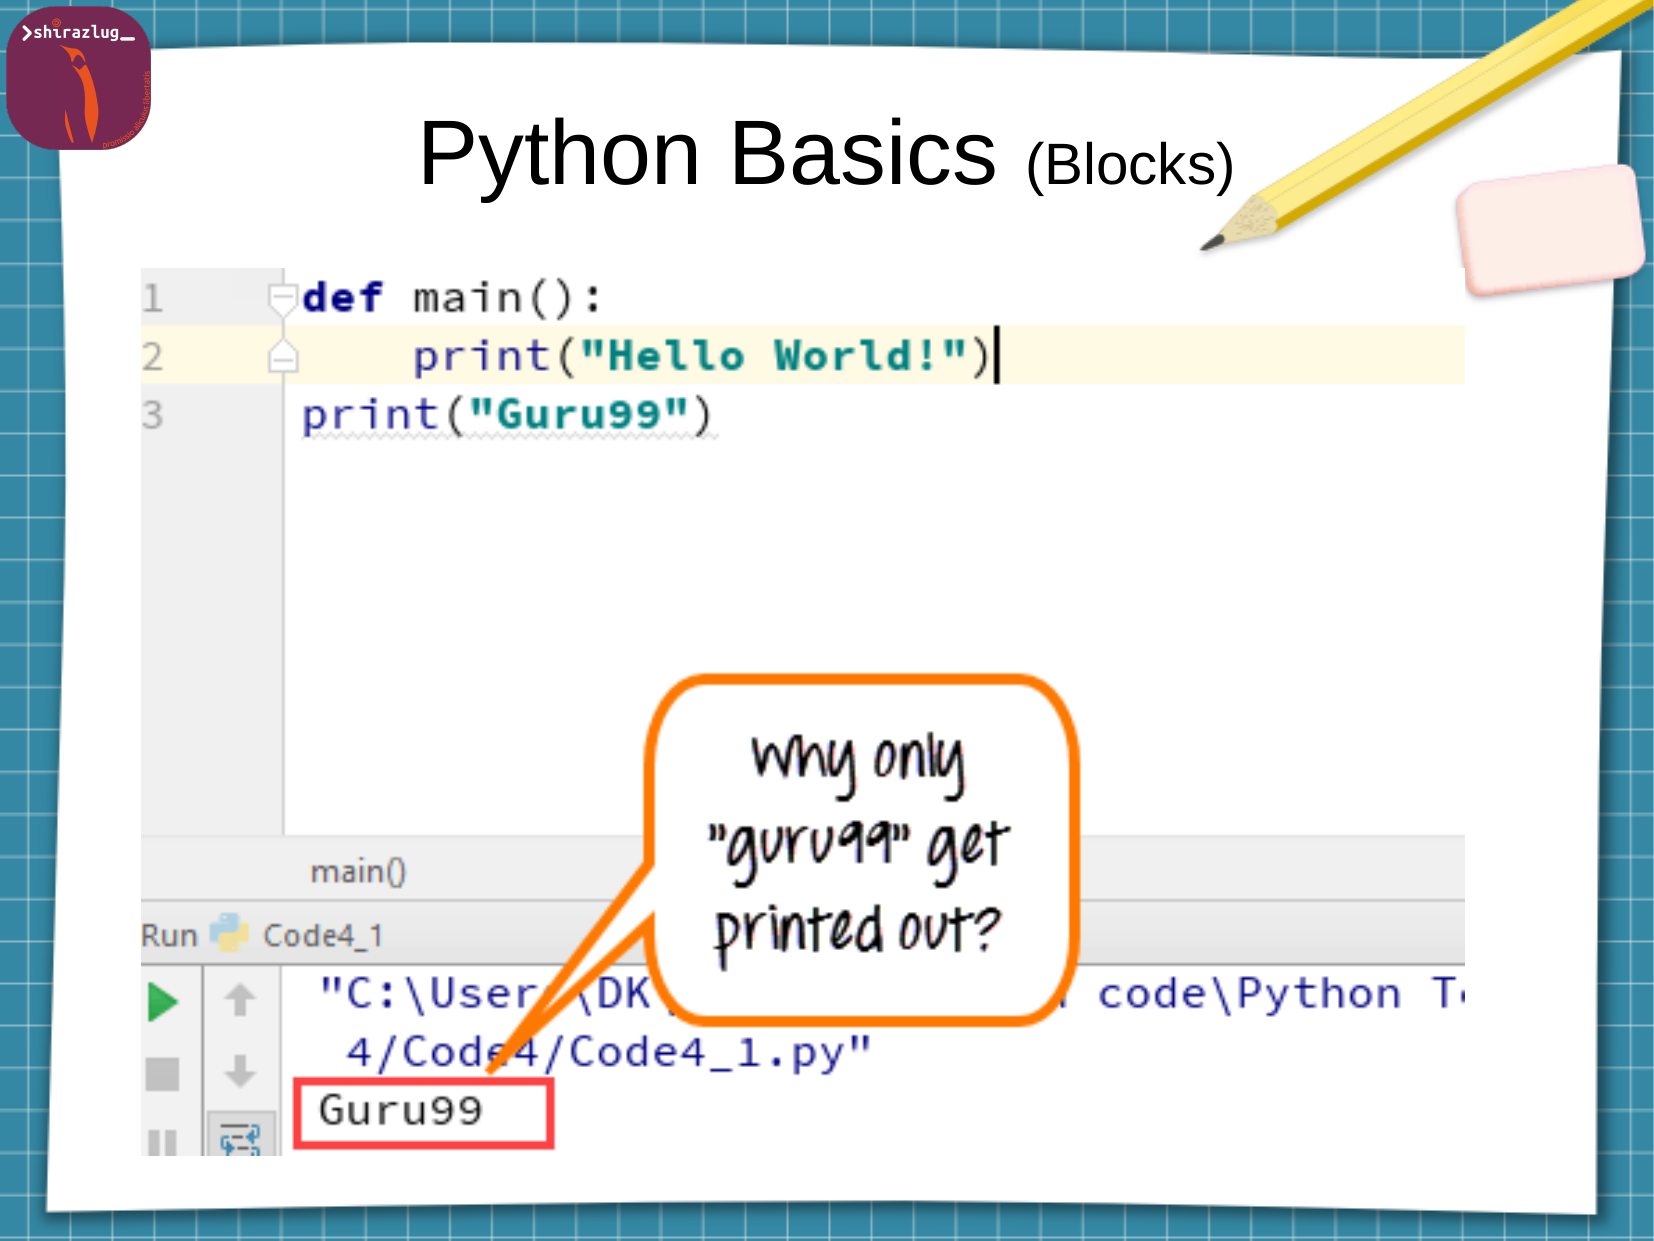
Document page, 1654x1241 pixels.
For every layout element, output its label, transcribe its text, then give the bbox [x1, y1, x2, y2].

title Python Basics (Blocks) [82, 49, 1571, 257]
picture [0, 0, 1654, 1241]
